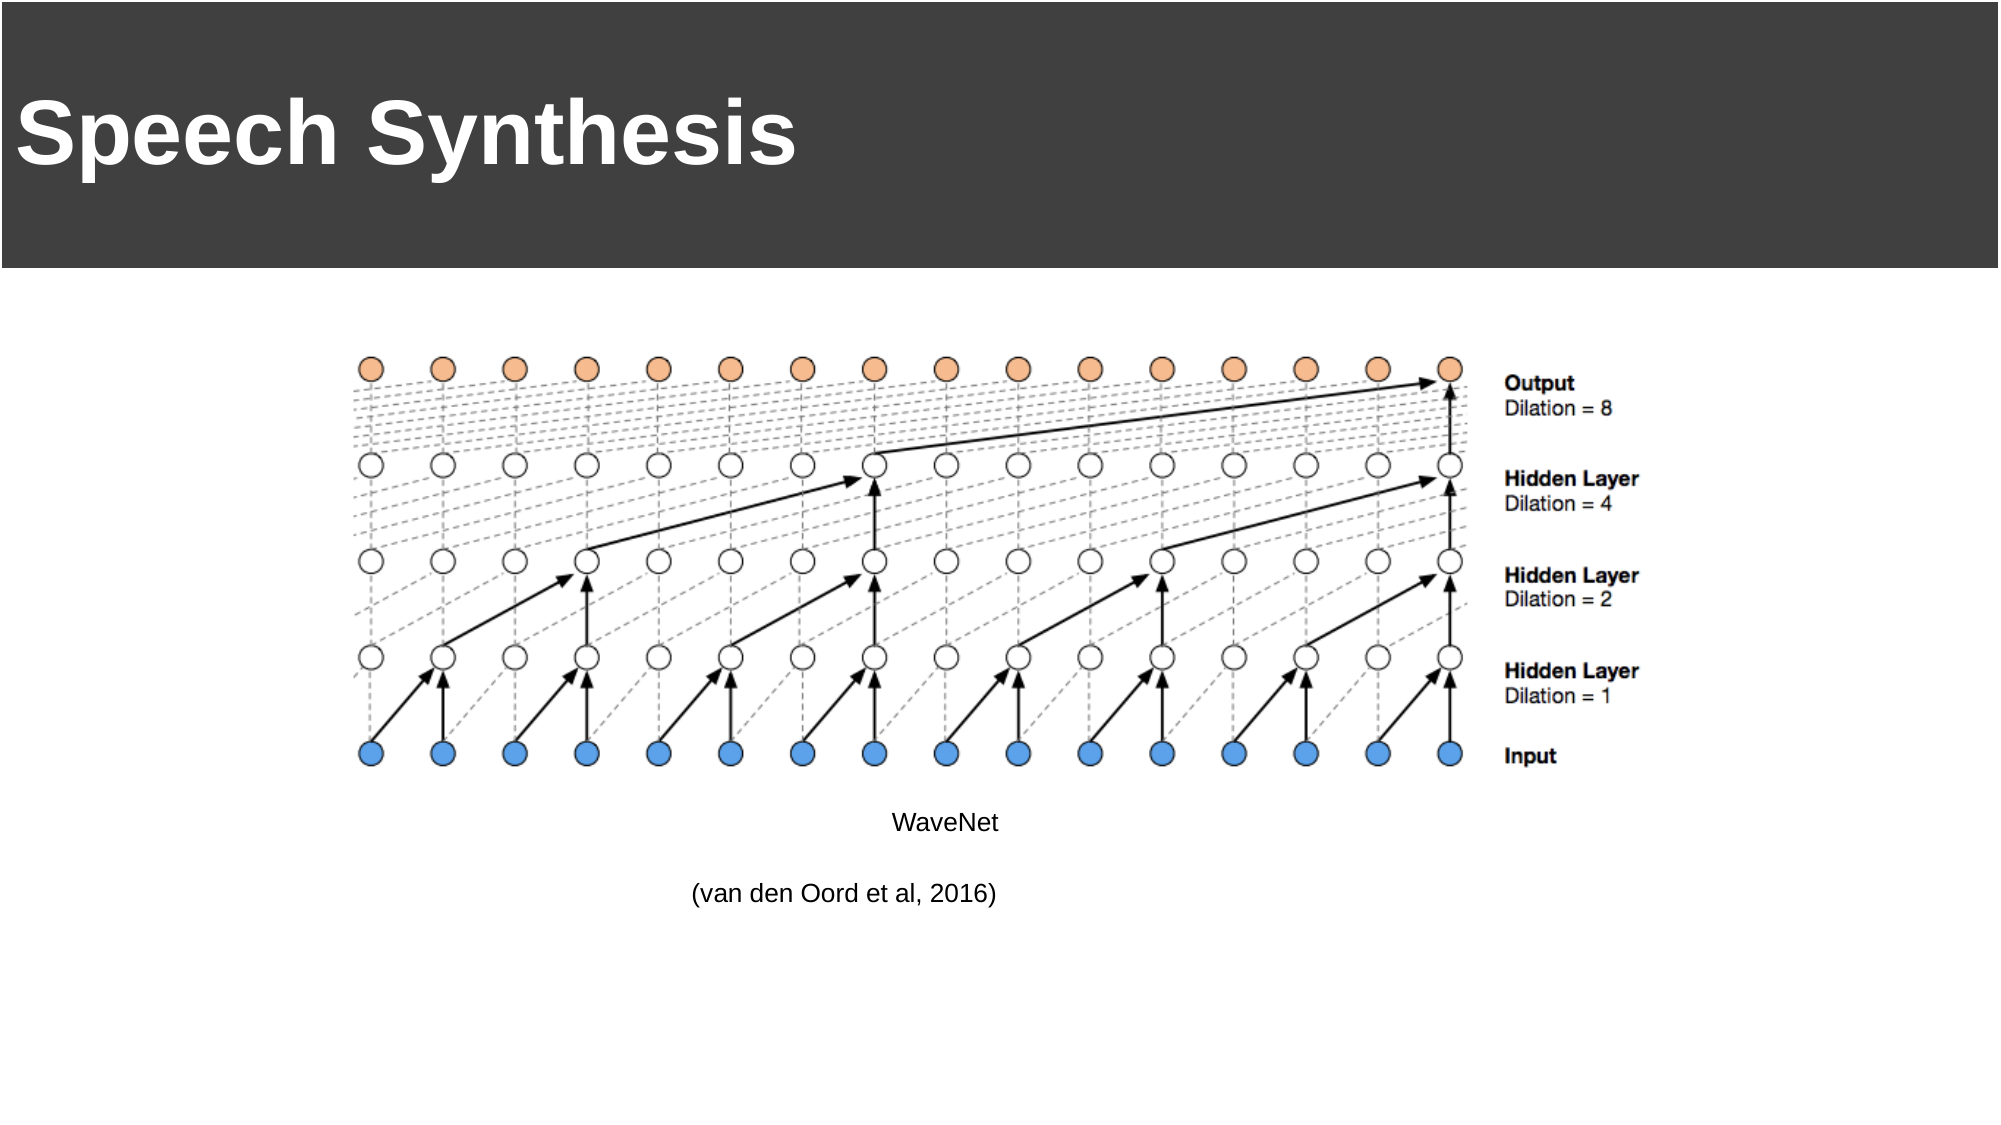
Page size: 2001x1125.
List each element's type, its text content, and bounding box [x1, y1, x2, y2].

title Speech Synthesis [0, 0, 2000, 271]
picture [301, 313, 1699, 812]
text_box WaveNet [885, 799, 997, 844]
text_box (van den Oord et al, 2016) [685, 869, 979, 914]
